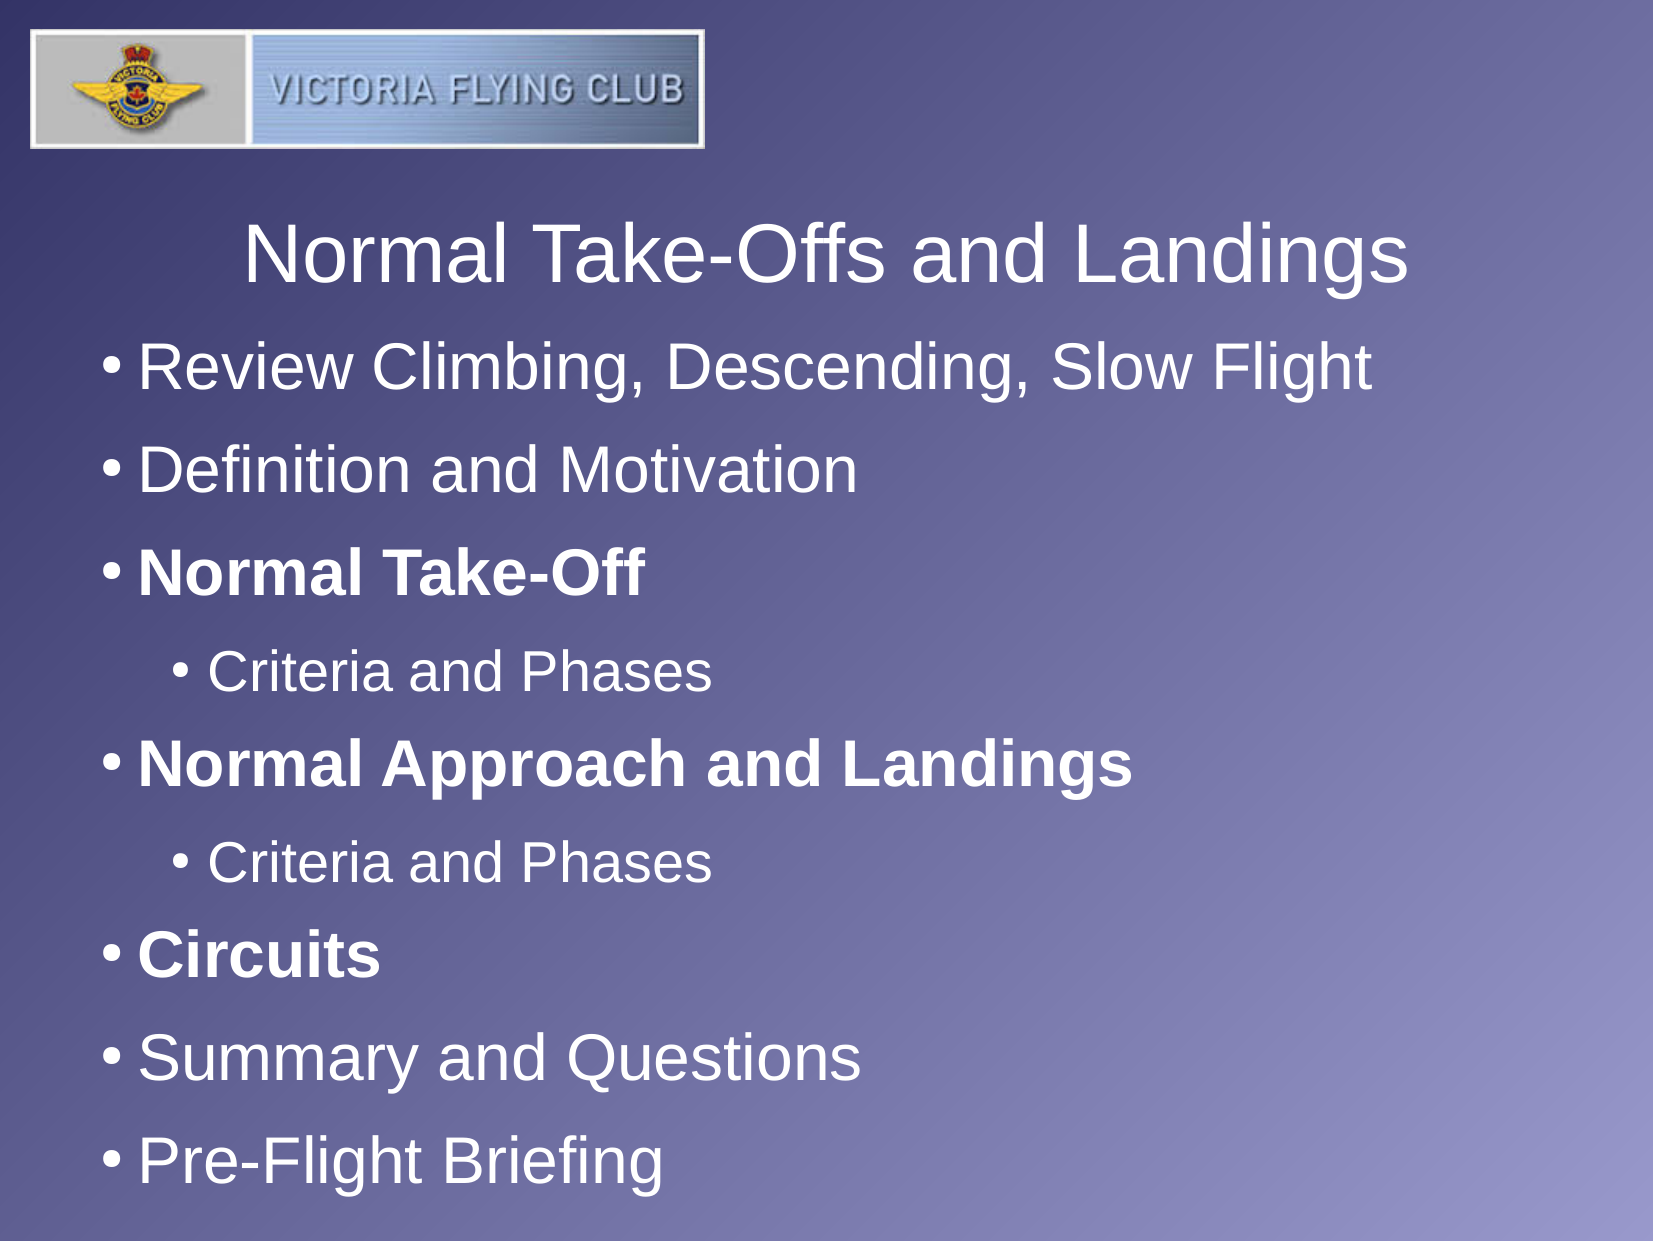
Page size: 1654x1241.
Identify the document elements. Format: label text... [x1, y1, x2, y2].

picture [30, 29, 705, 149]
list Review Climbing, Descending, Slow Flight Definition and Motivation Normal Take-Off Criteria and Phases Normal Approach and Landings Criteria and Phases Circuits Summary and Questions Pre-Flight Briefing [82, 330, 1571, 1201]
title Normal Take-Offs and Landings [82, 150, 1571, 330]
